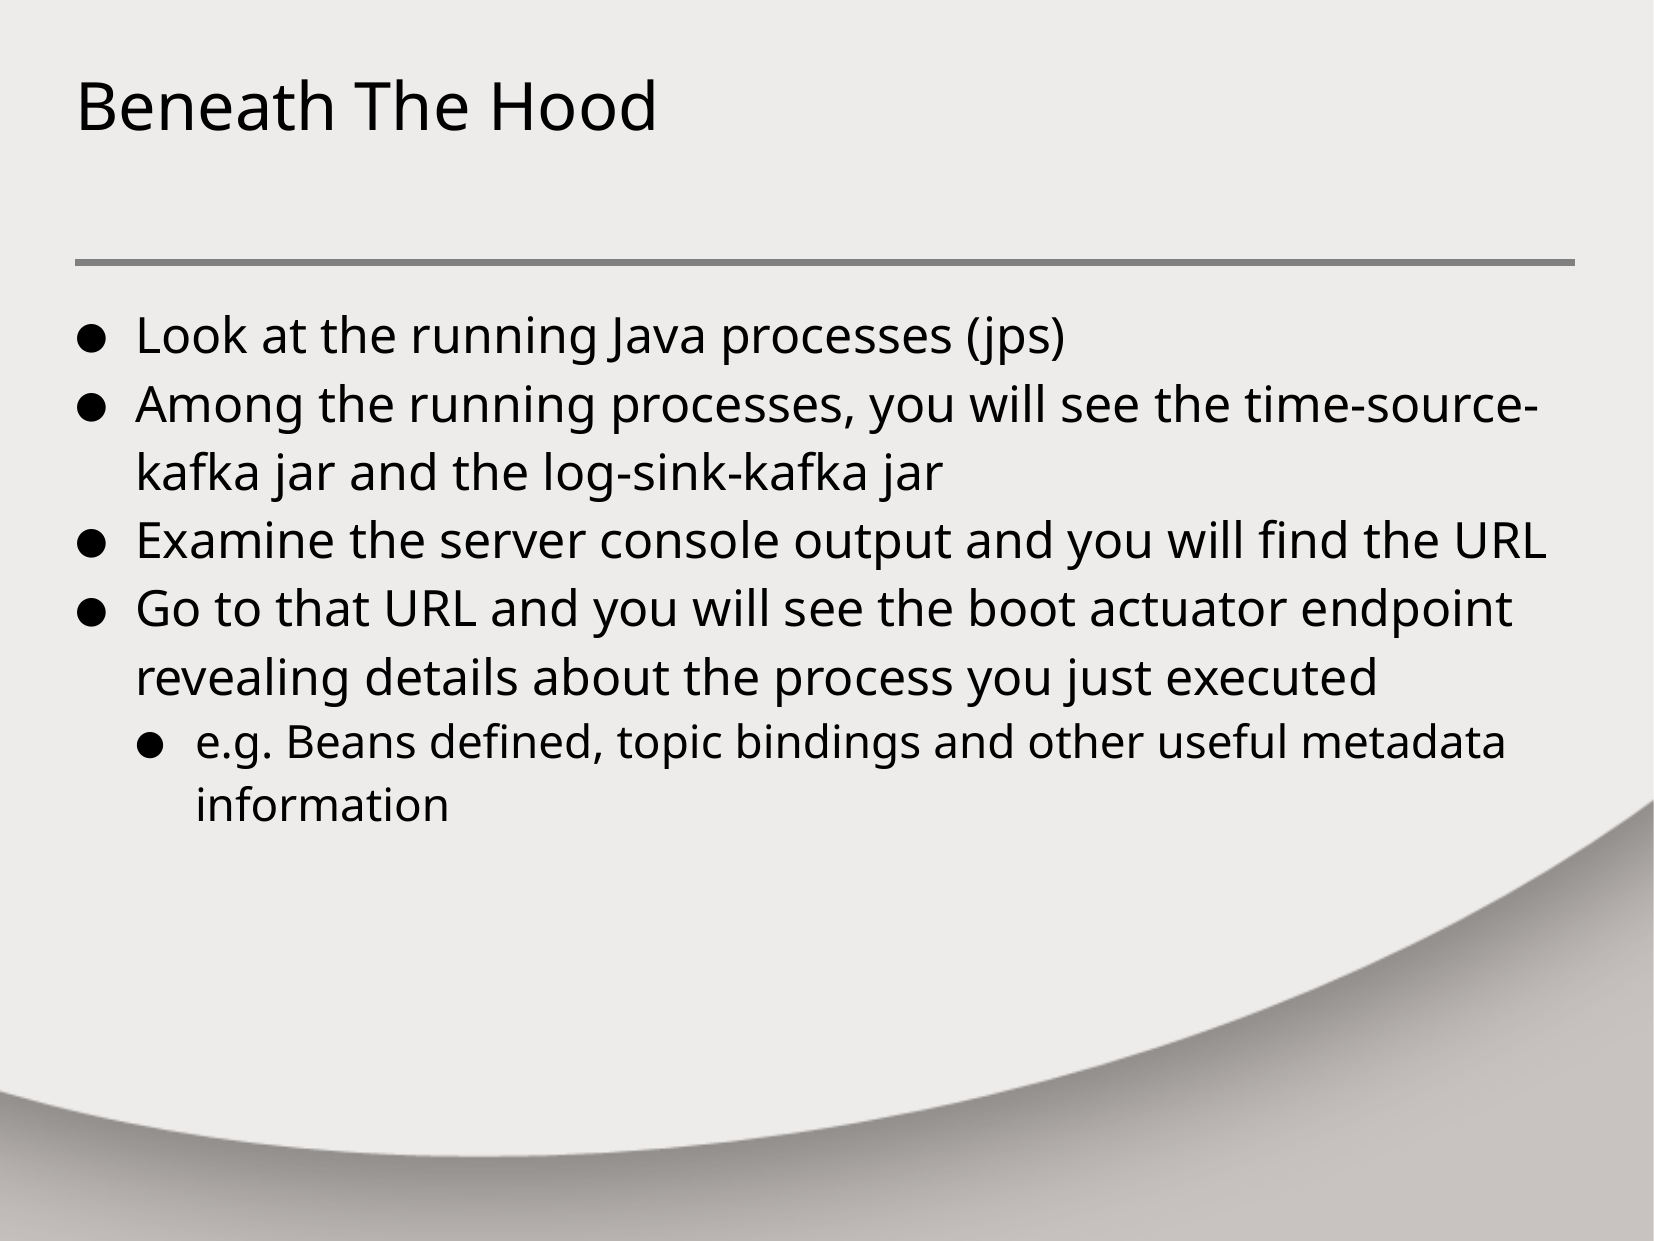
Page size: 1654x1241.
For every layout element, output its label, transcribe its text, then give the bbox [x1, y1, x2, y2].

picture [0, 0, 1654, 1241]
list Look at the running Java processes (jps) Among the running processes, you will see the time-source-kafka jar and the log-sink-kafka jar Examine the server console output and you will find the URL Go to that URL and you will see the boot actuator endpoint revealing details about the process you just executed e.g. Beans defined, topic bindings and other useful metadata information [75, 300, 1576, 1163]
title Beneath The Hood [75, 75, 1576, 226]
